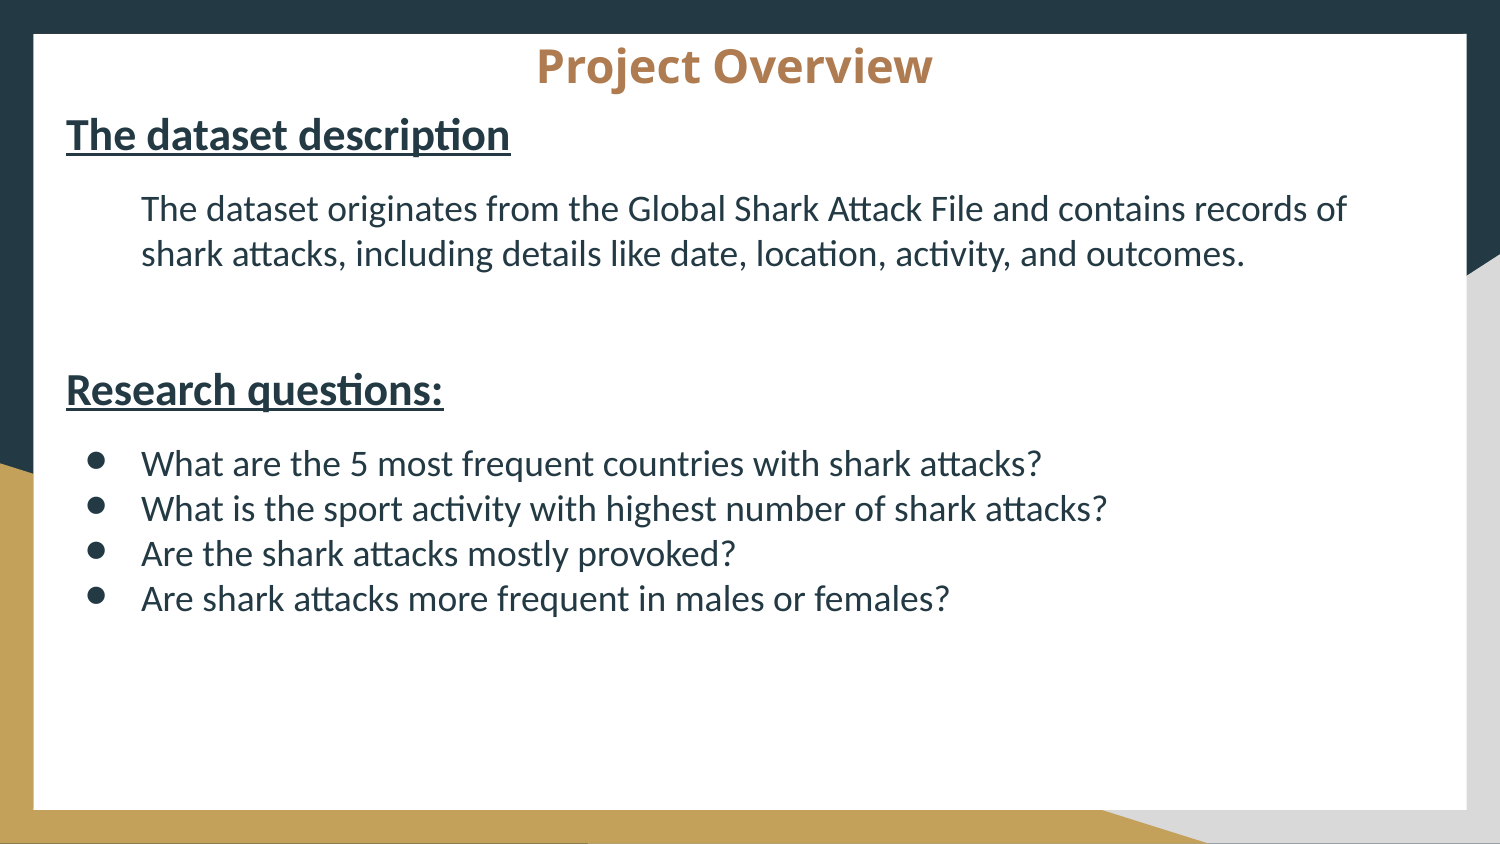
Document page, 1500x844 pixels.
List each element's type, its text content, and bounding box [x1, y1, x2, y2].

title Project Overview [476, 21, 993, 81]
list The dataset description The dataset originates from the Global Shark Attack File and contains records of shark attacks, including details like date, location, activity, and outcomes. Research questions: What are the 5 most frequent countries with shark attacks? What is the sport activity with highest number of shark attacks? Are the shark attacks mostly provoked? Are shark attacks more frequent in males or females? [51, 81, 1449, 752]
